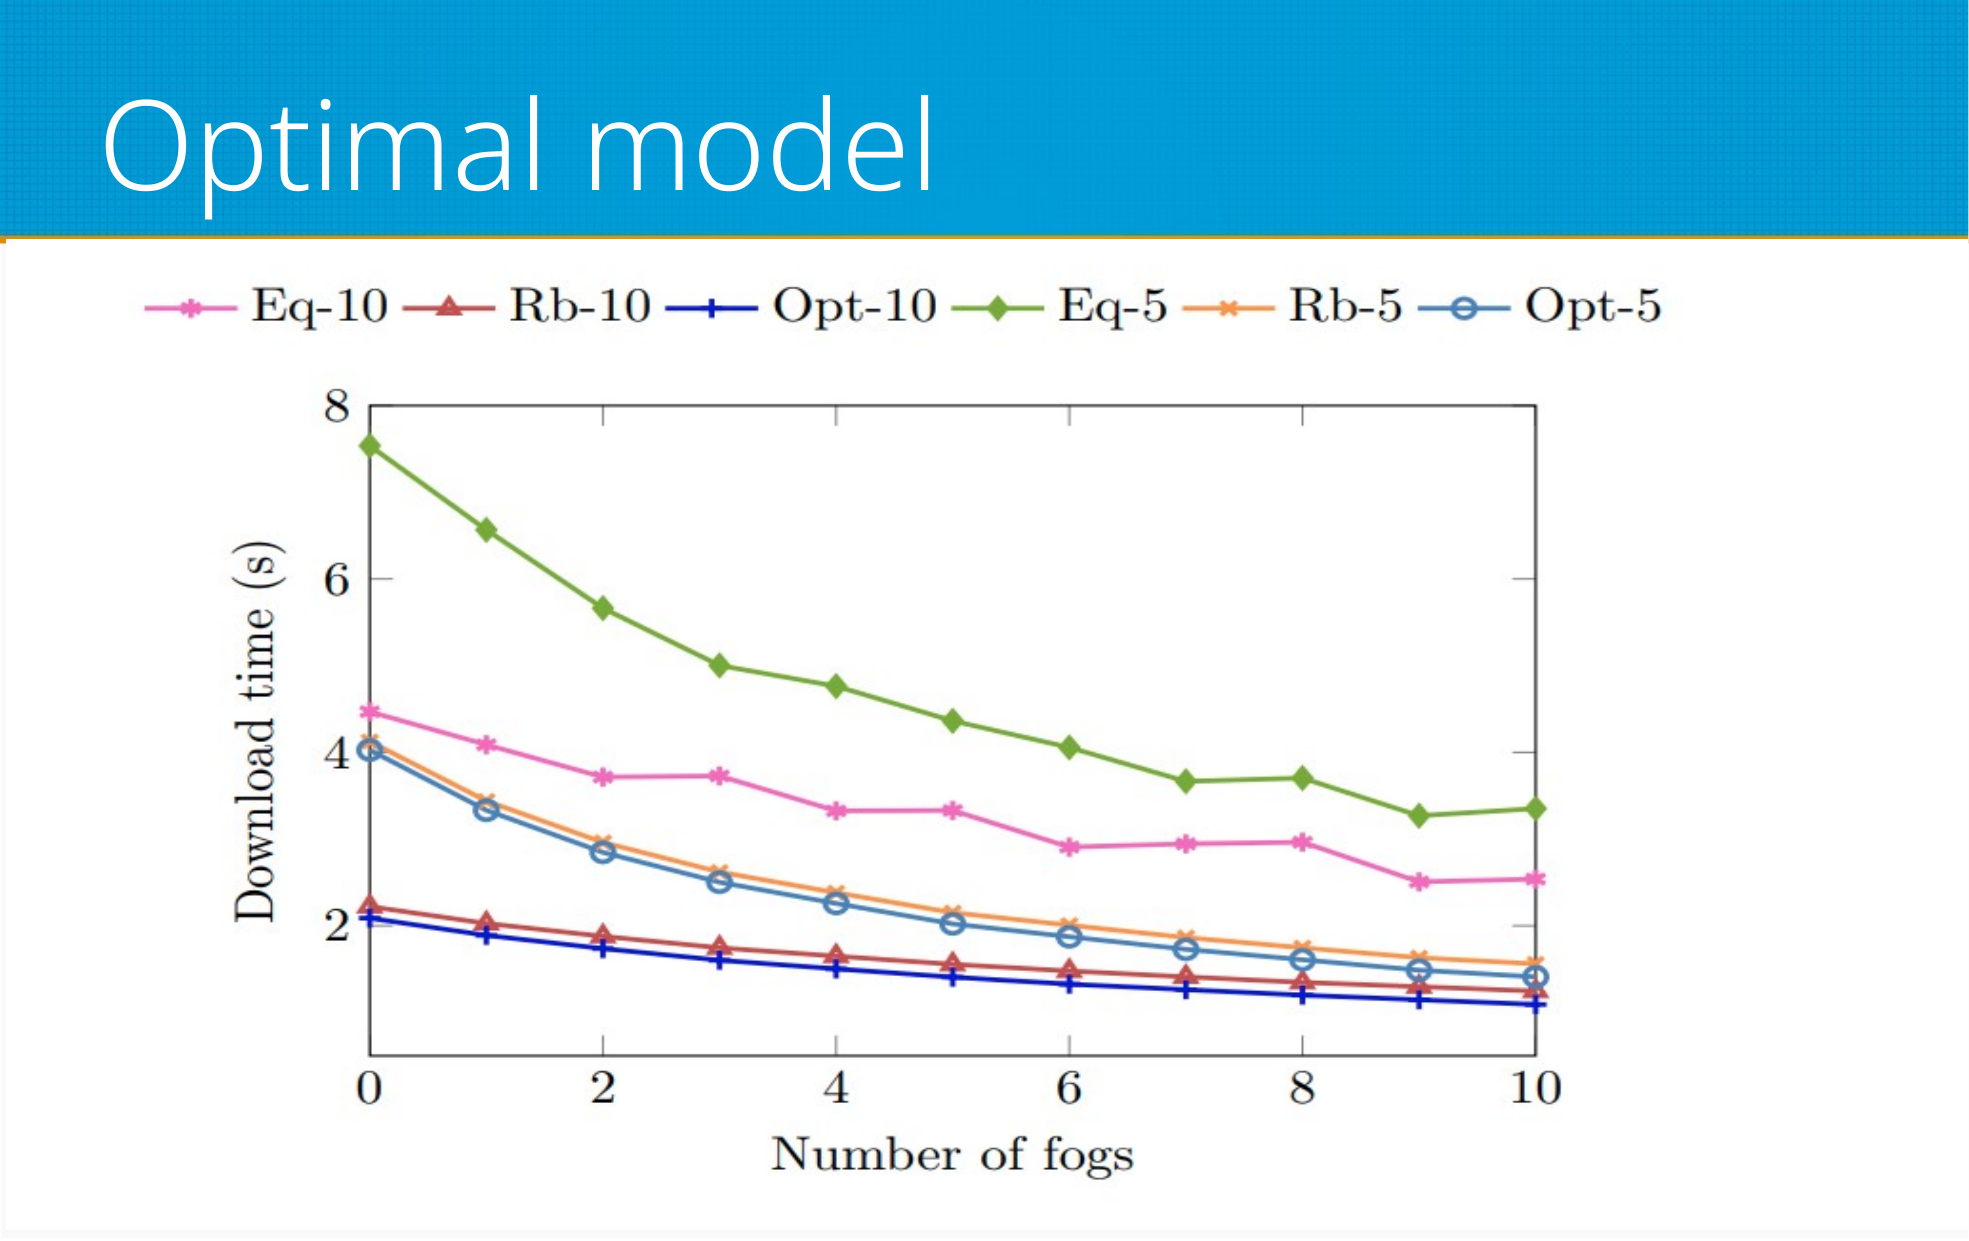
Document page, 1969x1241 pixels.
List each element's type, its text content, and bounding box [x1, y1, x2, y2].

picture [0, 233, 1969, 1241]
title Optimal model [98, 19, 1870, 227]
